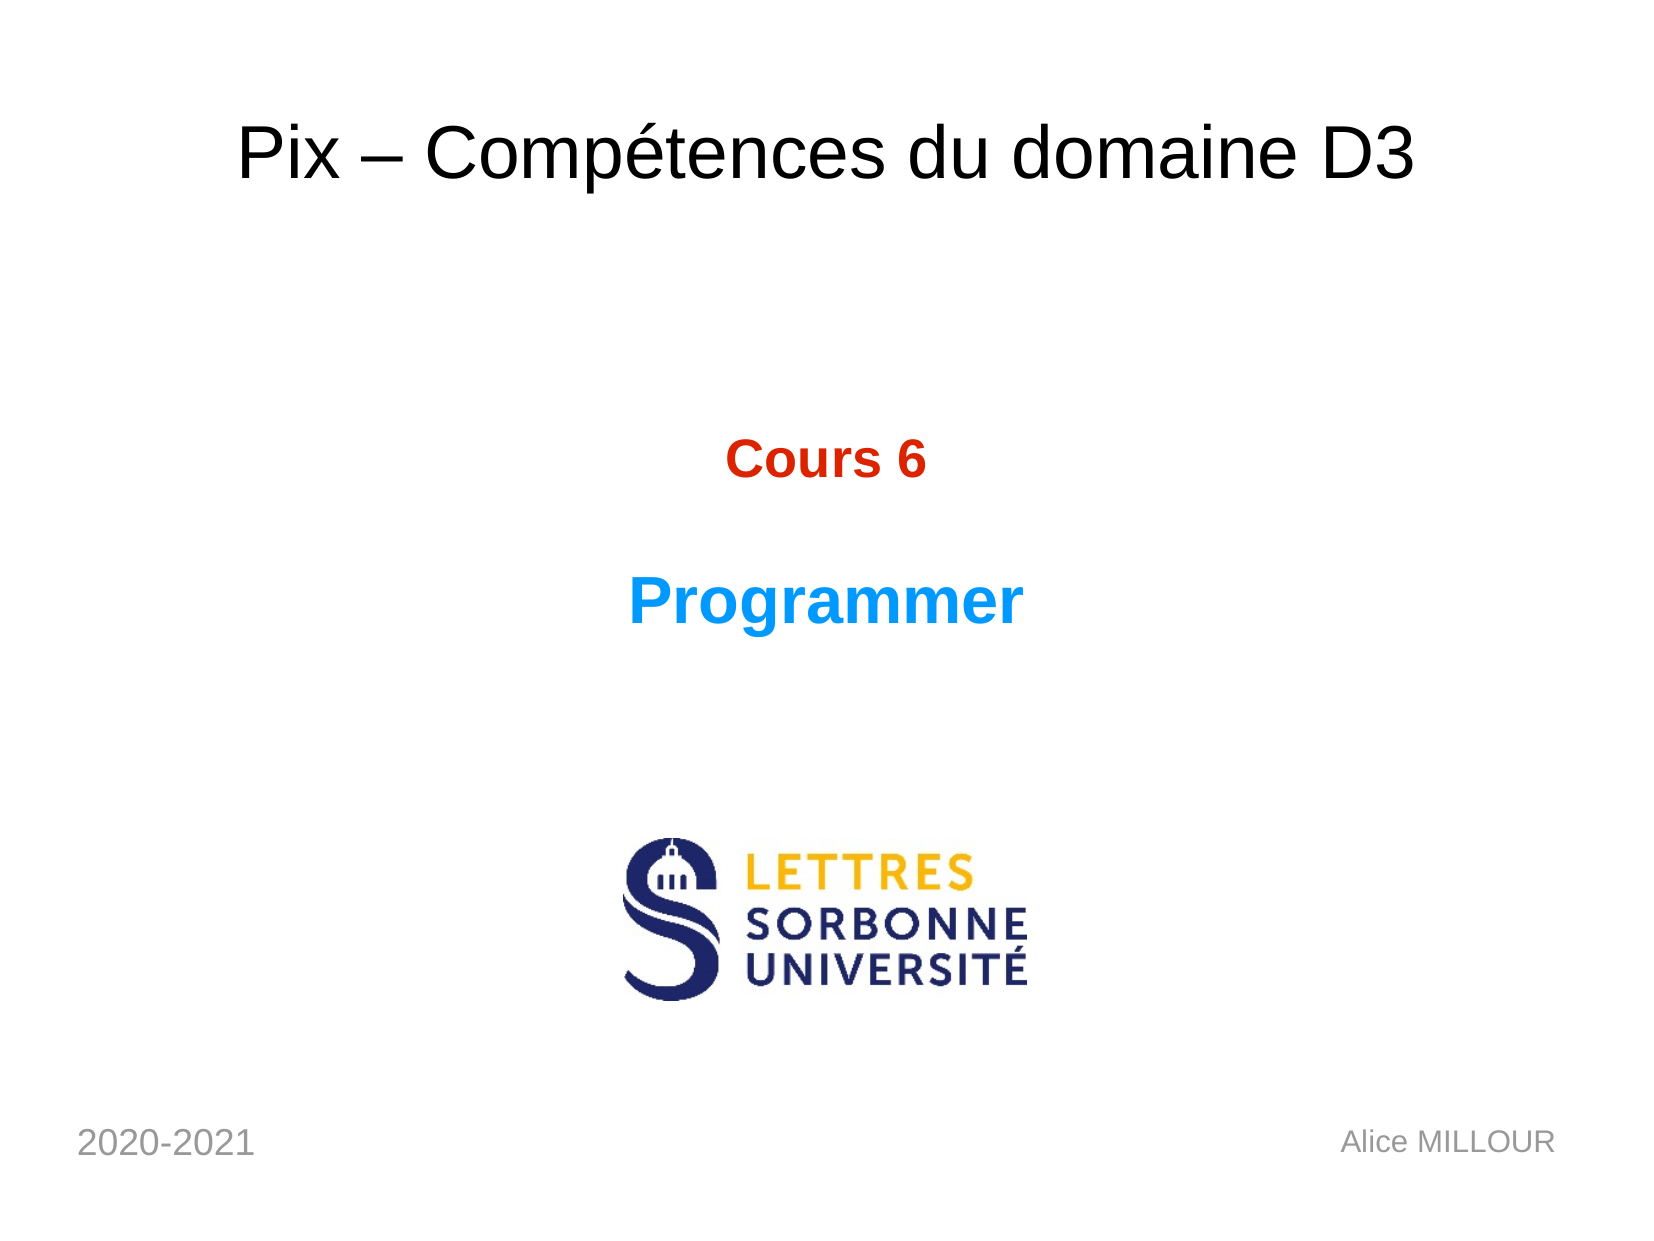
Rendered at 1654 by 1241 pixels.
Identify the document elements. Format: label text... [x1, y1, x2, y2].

picture [623, 838, 1027, 1001]
subtitle Cours 6 Programmer [82, 215, 1571, 935]
title Pix – Compétences du domaine D3 [82, 49, 1571, 215]
